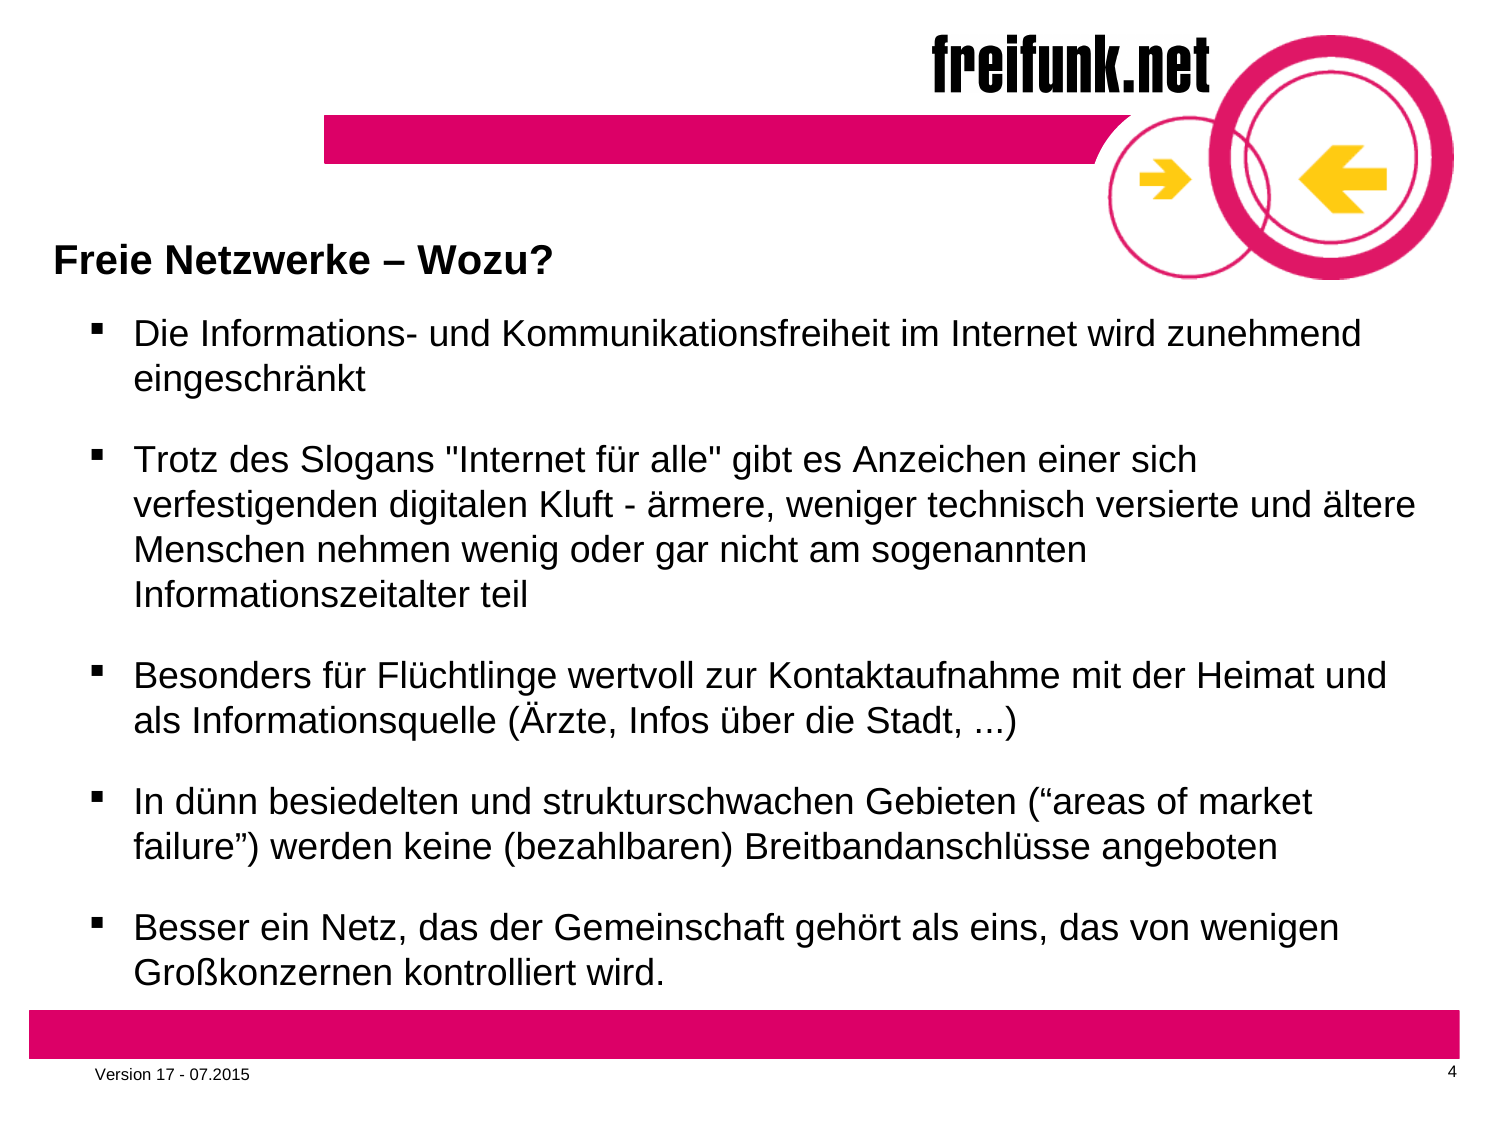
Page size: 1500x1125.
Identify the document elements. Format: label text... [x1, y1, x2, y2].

text_box Freie Netzwerke – Wozu? [53, 233, 1046, 313]
text_box Die Informations- und Kommunikationsfreiheit im Internet wird zunehmend eingeschränkt Trotz des Slogans "Internet für alle" gibt es Anzeichen einer sich verfestigenden digitalen Kluft - ärmere, weniger technisch versierte und ältere Menschen nehmen wenig oder gar nicht am sogenannten Informationszeitalter teil Besonders für Flüchtlinge wertvoll zur Kontaktaufnahme mit der Heimat und als Informationsquelle (Ärzte, Infos über die Stadt, ...) In dünn besiedelten und strukturschwachen Gebieten (“areas of market failure”) werden keine (bezahlbaren) Breitbandanschlüsse angeboten Besser ein Netz, das der Gemeinschaft gehört als eins, das von wenigen Großkonzernen kontrolliert wird. [59, 309, 1446, 1000]
picture [932, 34, 1454, 280]
